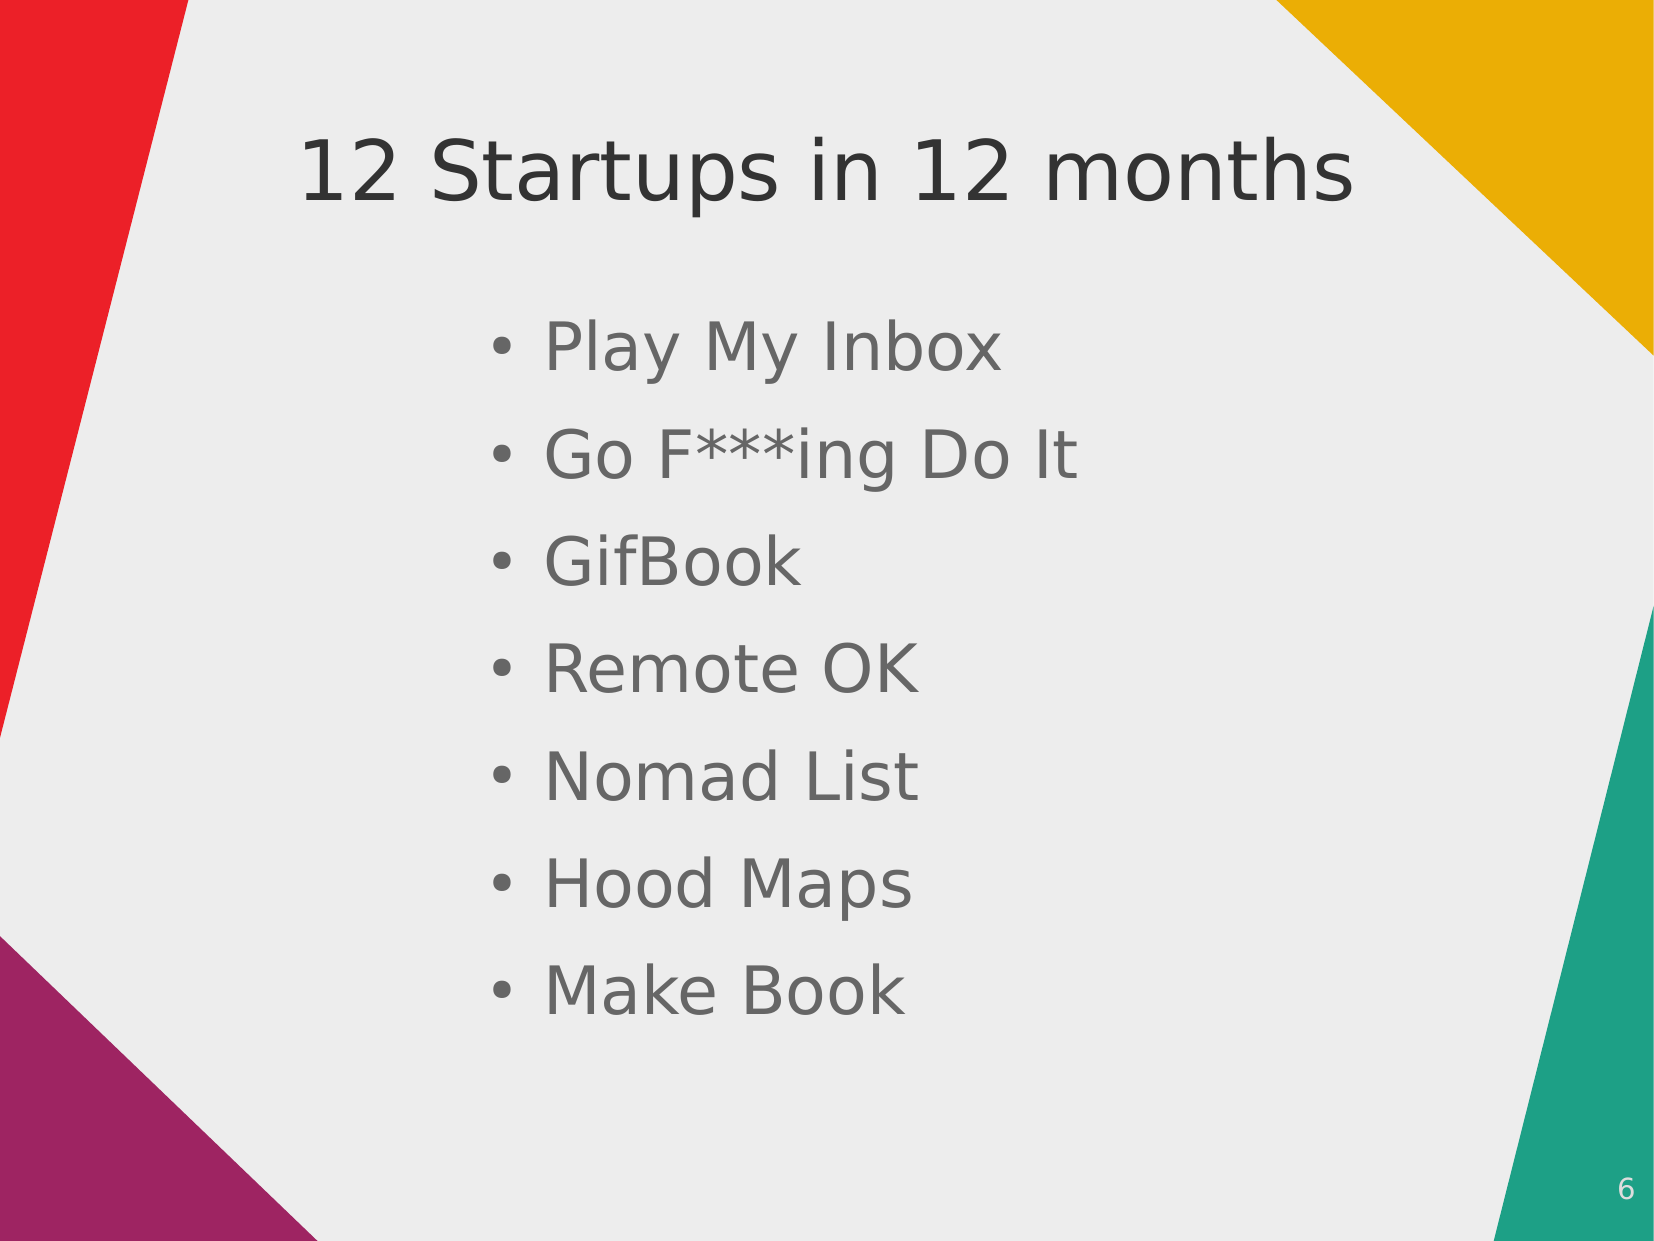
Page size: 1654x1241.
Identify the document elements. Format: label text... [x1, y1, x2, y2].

list Play My Inbox Go F***ing Do It GifBook Remote OK Nomad List Hood Maps Make Book [472, 308, 1654, 1040]
title 12 Startups in 12 months [114, 73, 1539, 271]
